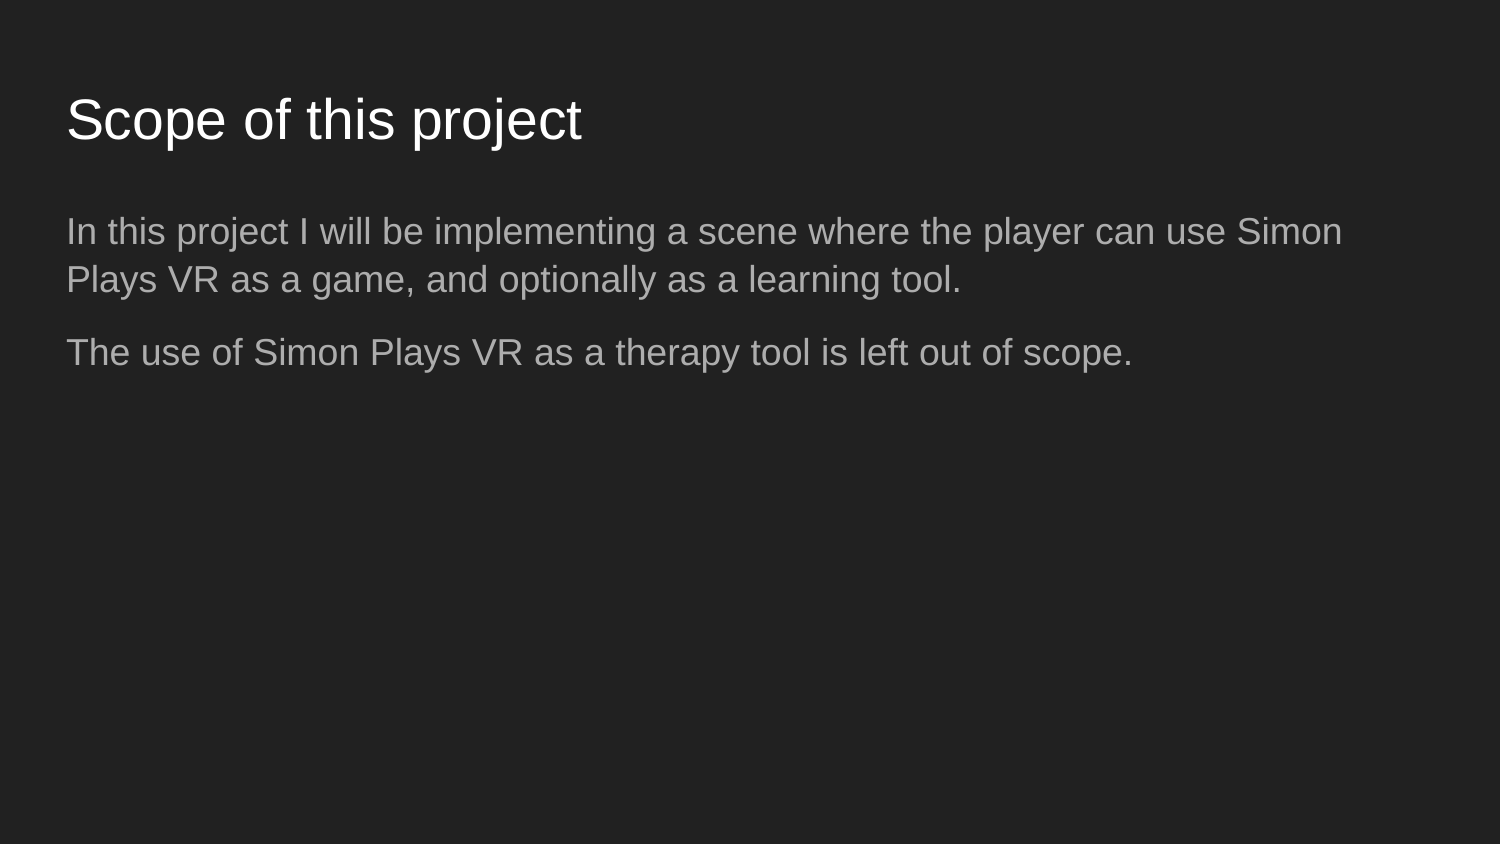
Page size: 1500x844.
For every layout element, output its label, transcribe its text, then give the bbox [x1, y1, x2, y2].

list In this project I will be implementing a scene where the player can use Simon Plays VR as a game, and optionally as a learning tool. The use of Simon Plays VR as a therapy tool is left out of scope. [51, 189, 1449, 750]
title Scope of this project [51, 72, 1449, 167]
